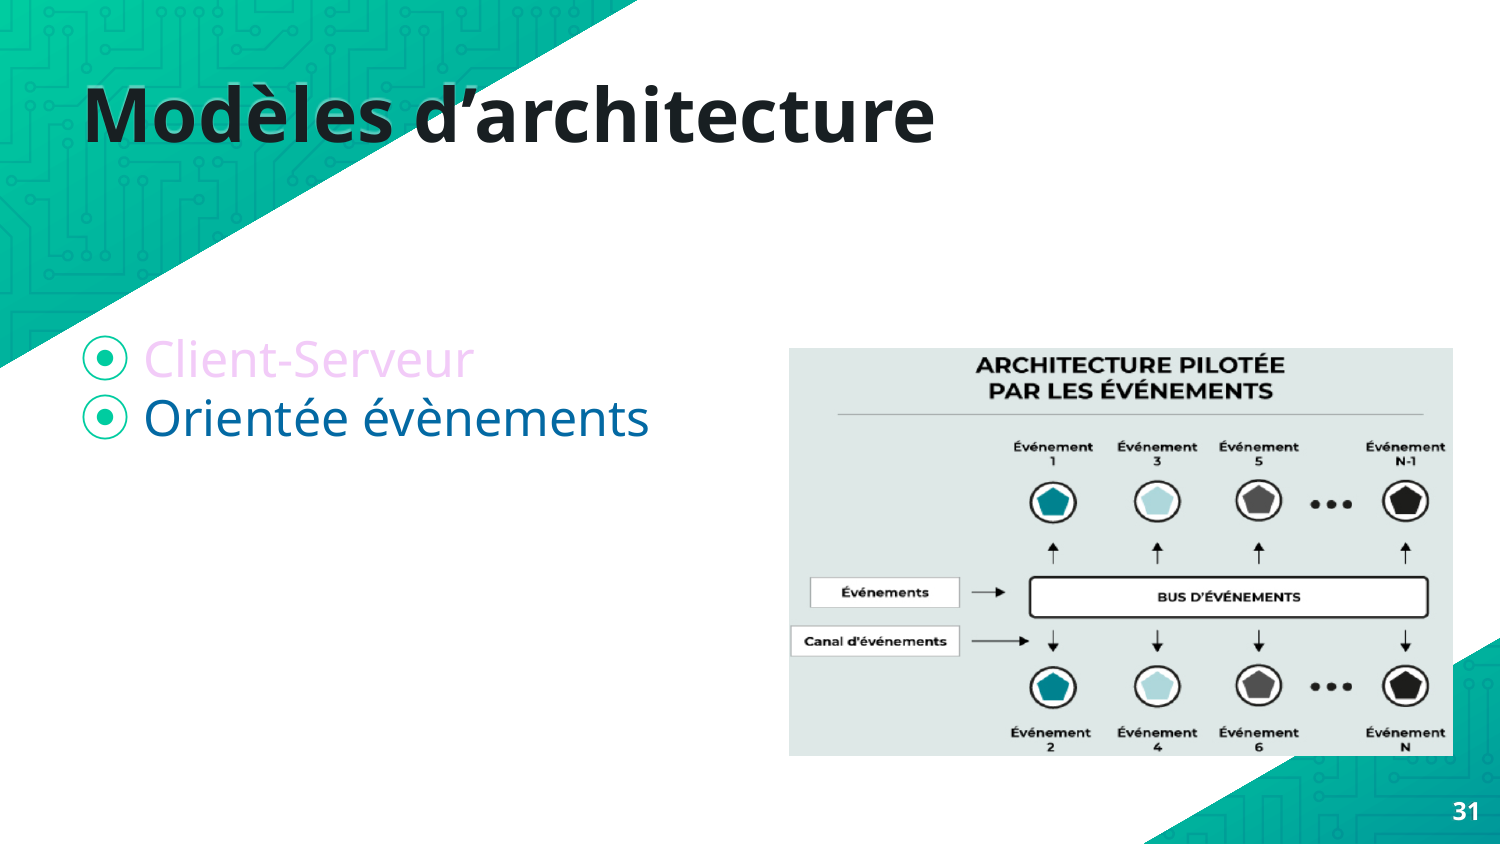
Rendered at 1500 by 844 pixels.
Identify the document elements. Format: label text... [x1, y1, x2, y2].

list Orientée évènements [68, 377, 789, 465]
title Modèles d’architecture [81, 78, 1301, 160]
picture [789, 348, 1453, 756]
slide_number <numéro> [1391, 779, 1482, 844]
list Client-Serveur [68, 318, 1288, 377]
